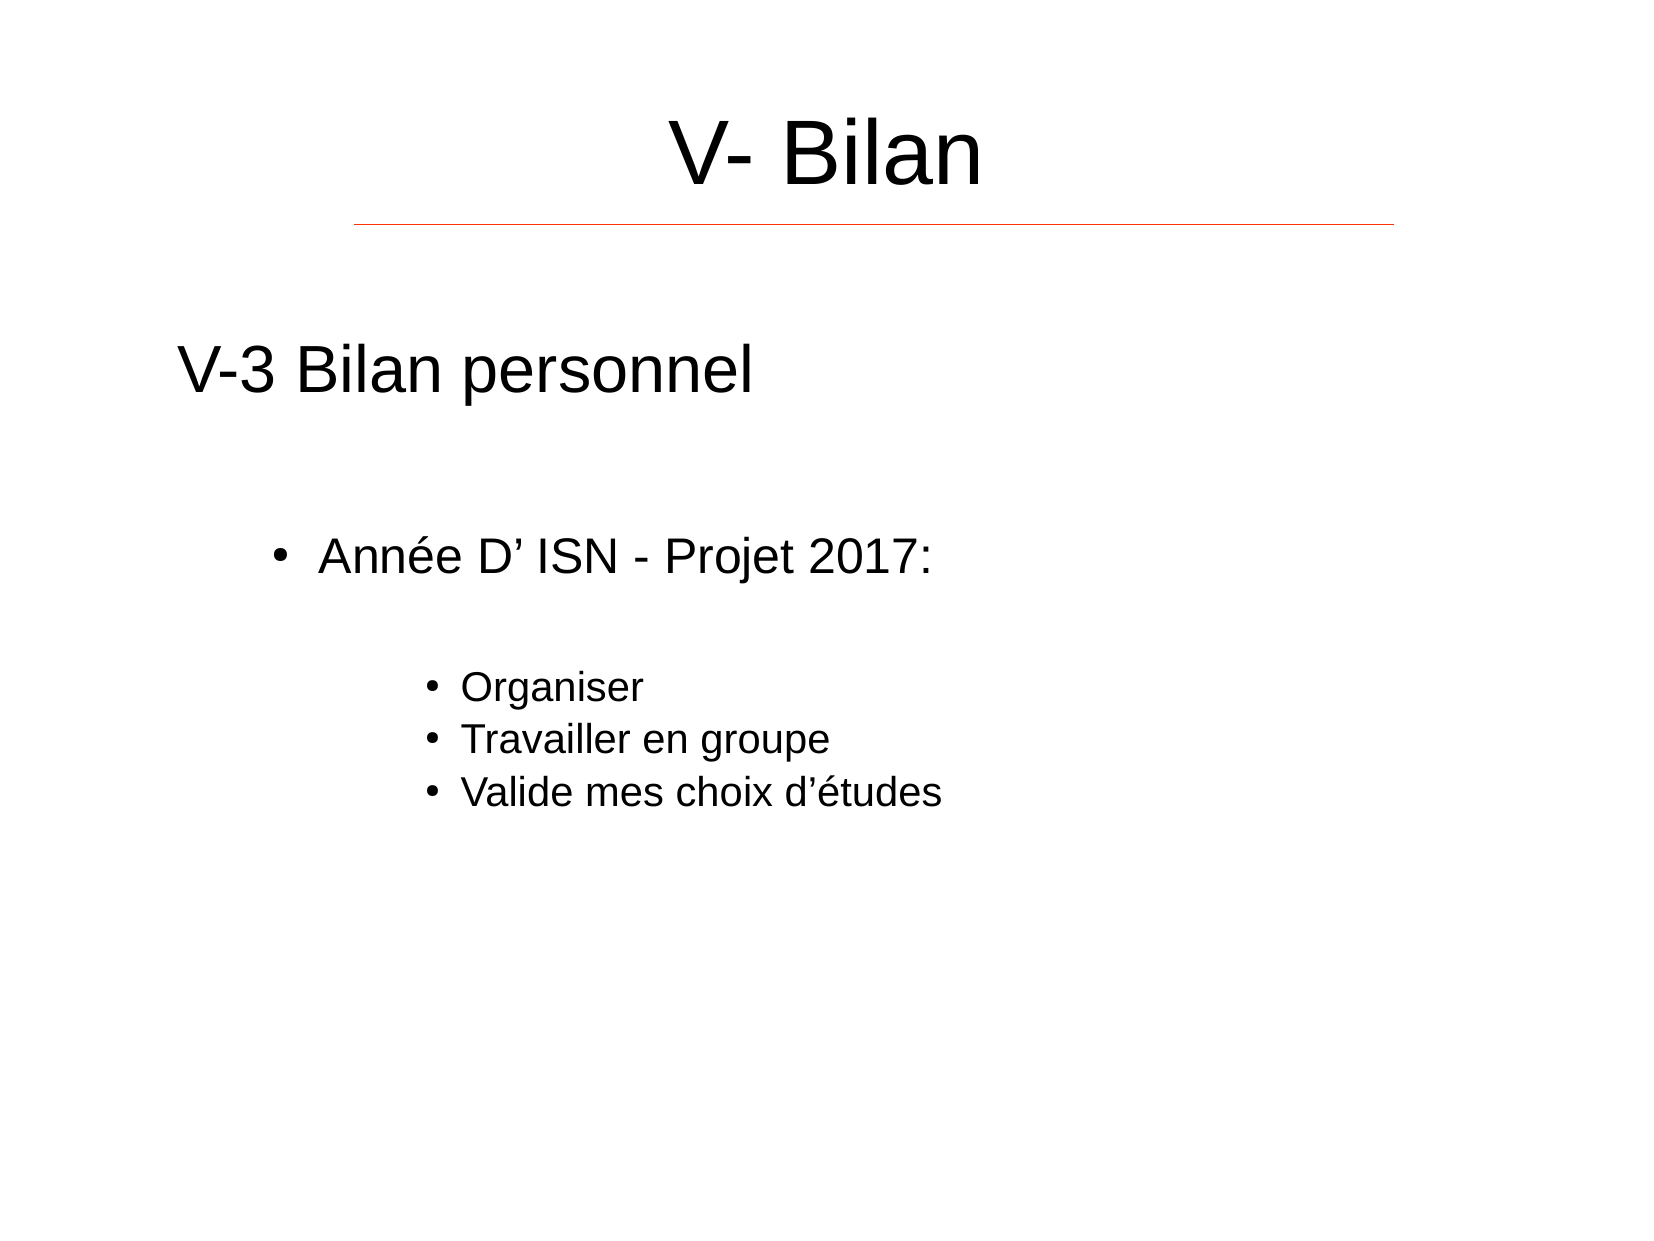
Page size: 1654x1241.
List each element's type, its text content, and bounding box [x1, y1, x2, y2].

list V-3 Bilan personnel Année D’ ISN - Projet 2017: Organiser Travailler en groupe Valide mes choix d’études [106, 331, 1595, 1052]
title V- Bilan [82, 49, 1571, 257]
